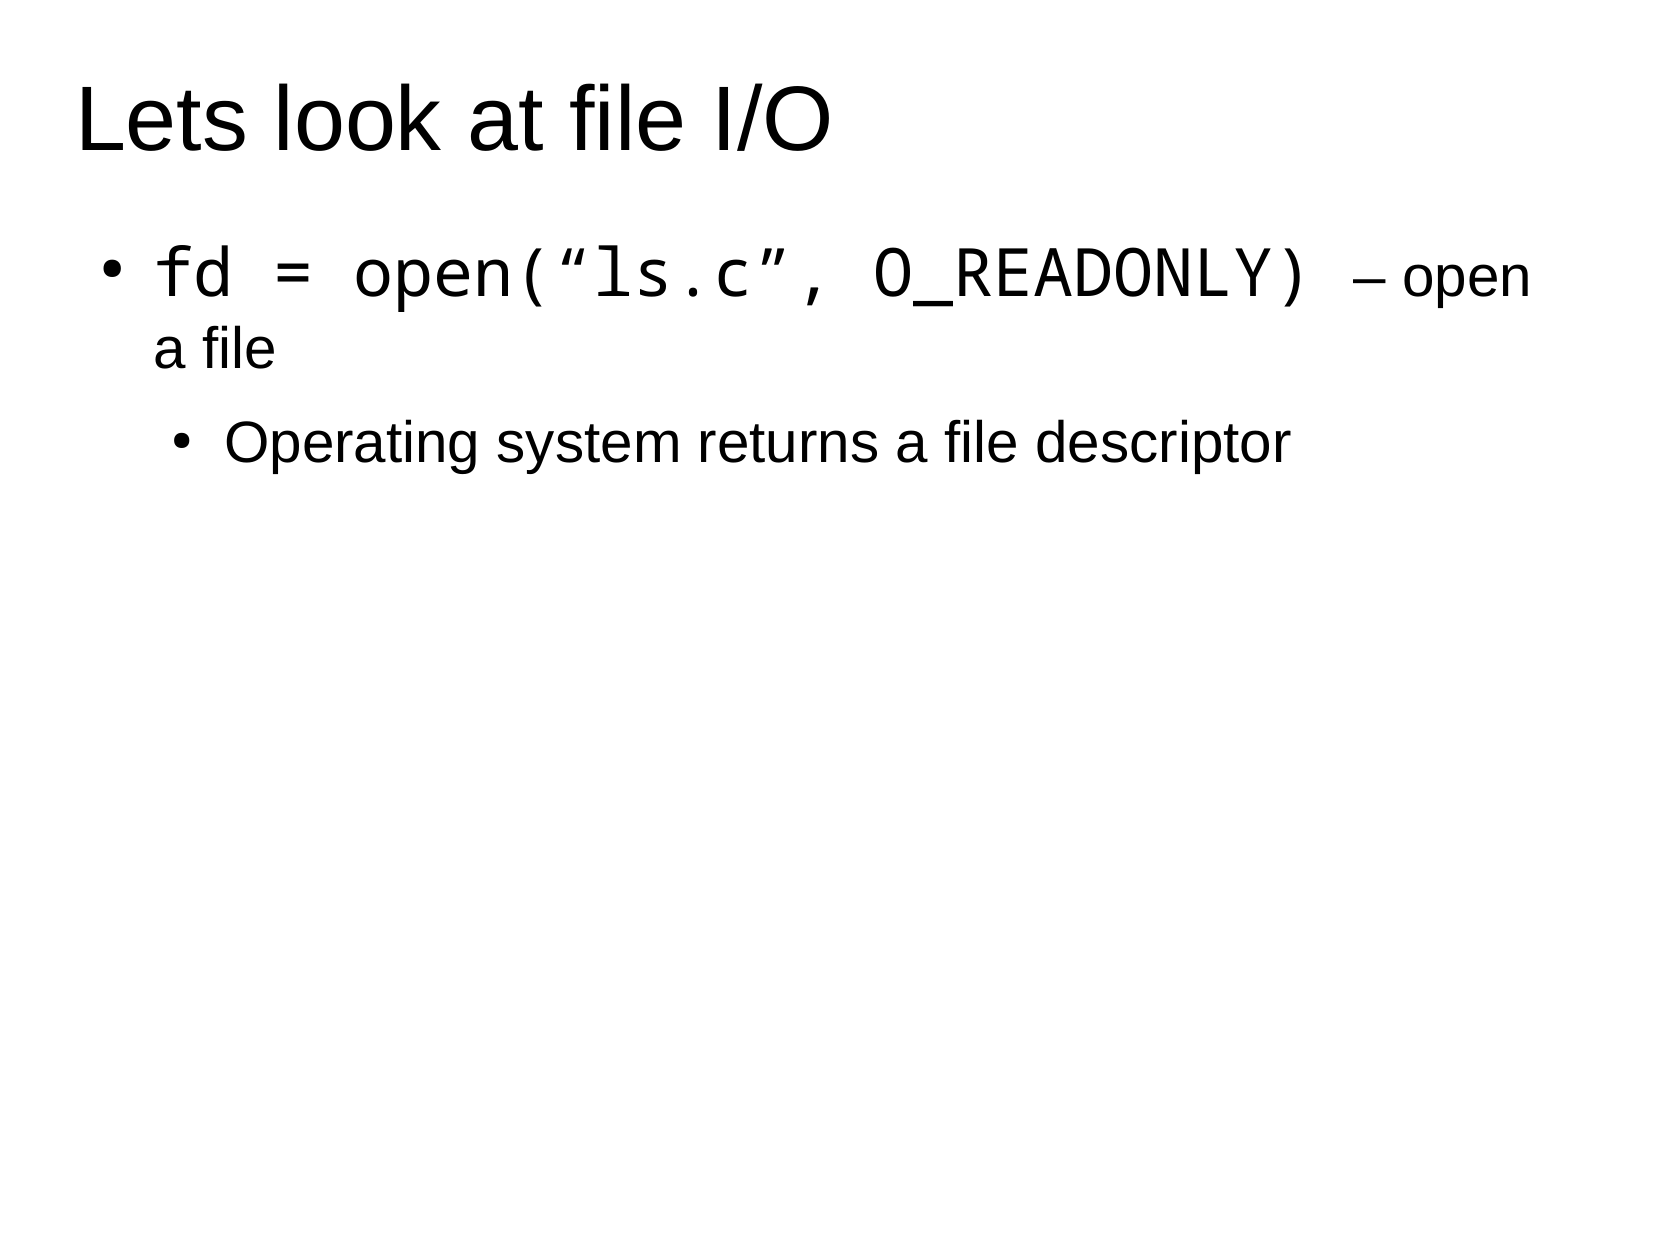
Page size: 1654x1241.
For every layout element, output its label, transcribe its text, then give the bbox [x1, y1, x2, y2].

list fd = open(“ls.c”, O_READONLY) – open a file Operating system returns a file descriptor [82, 225, 1571, 1163]
title Lets look at file I/O [75, 49, 1538, 188]
